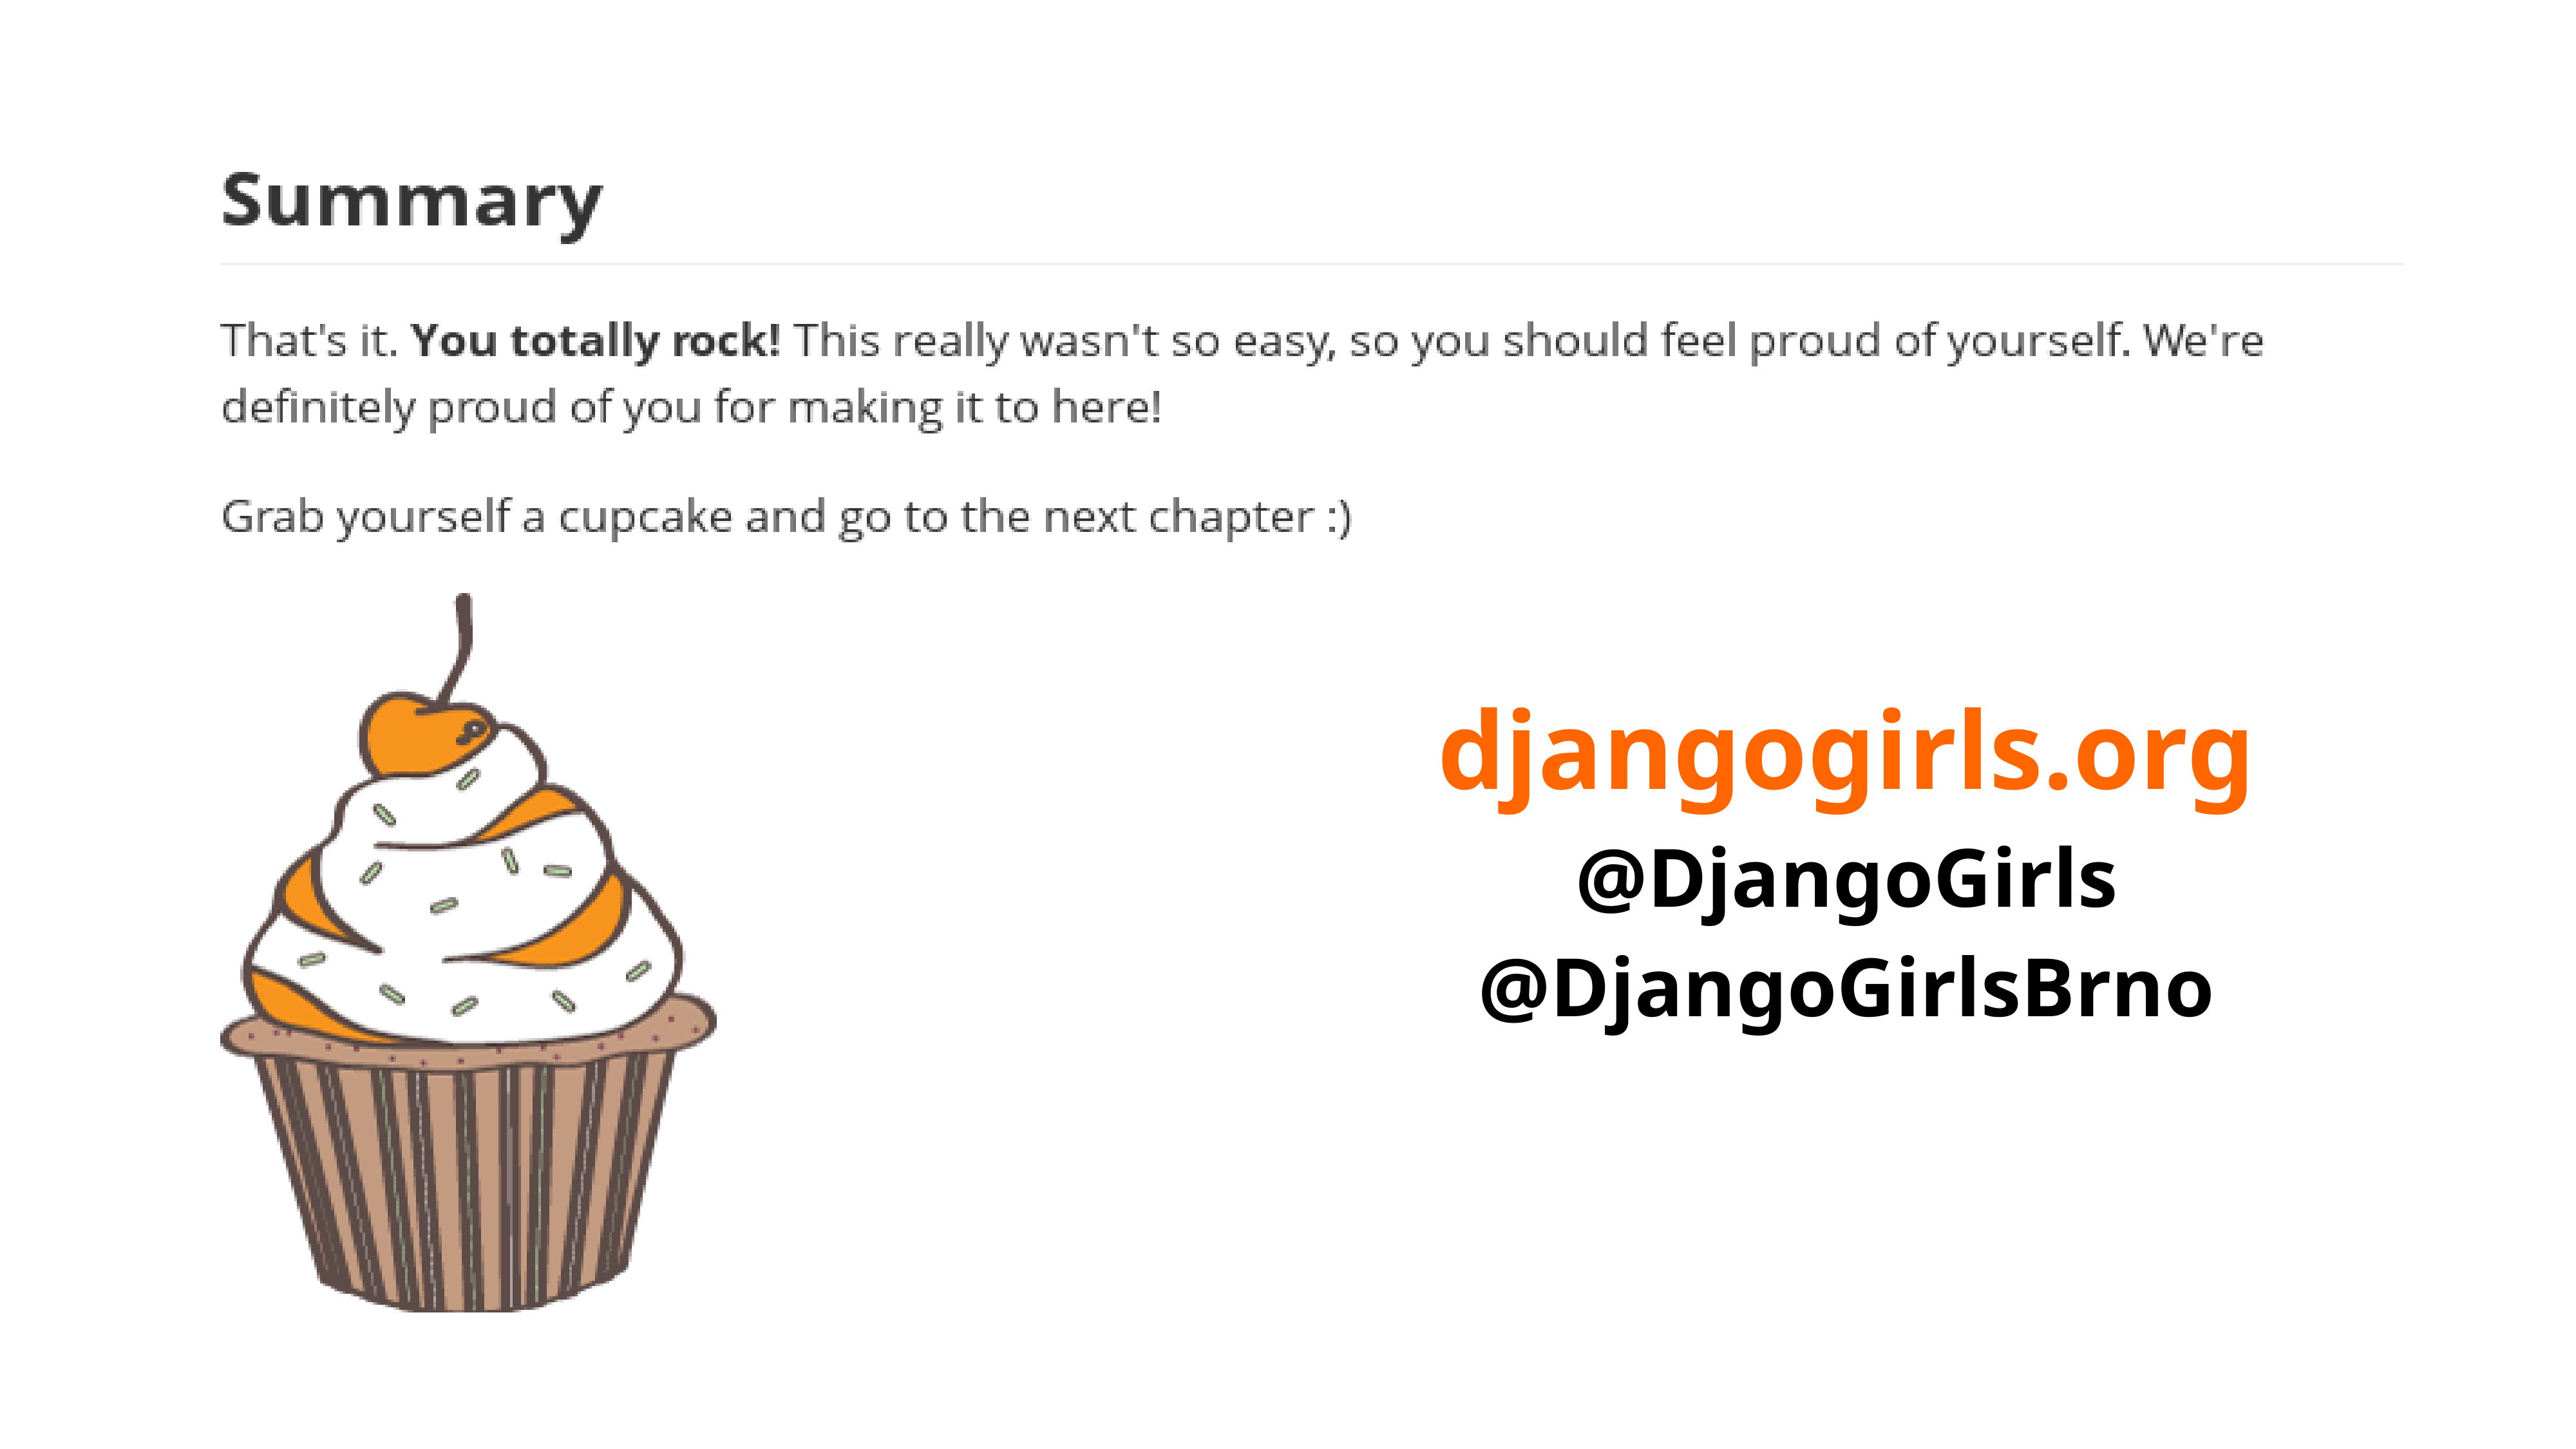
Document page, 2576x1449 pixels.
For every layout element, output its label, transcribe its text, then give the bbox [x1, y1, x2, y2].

text_box djangogirls.org @DjangoGirls @DjangoGirlsBrno [1402, 669, 2291, 1224]
picture [129, 121, 2458, 1349]
